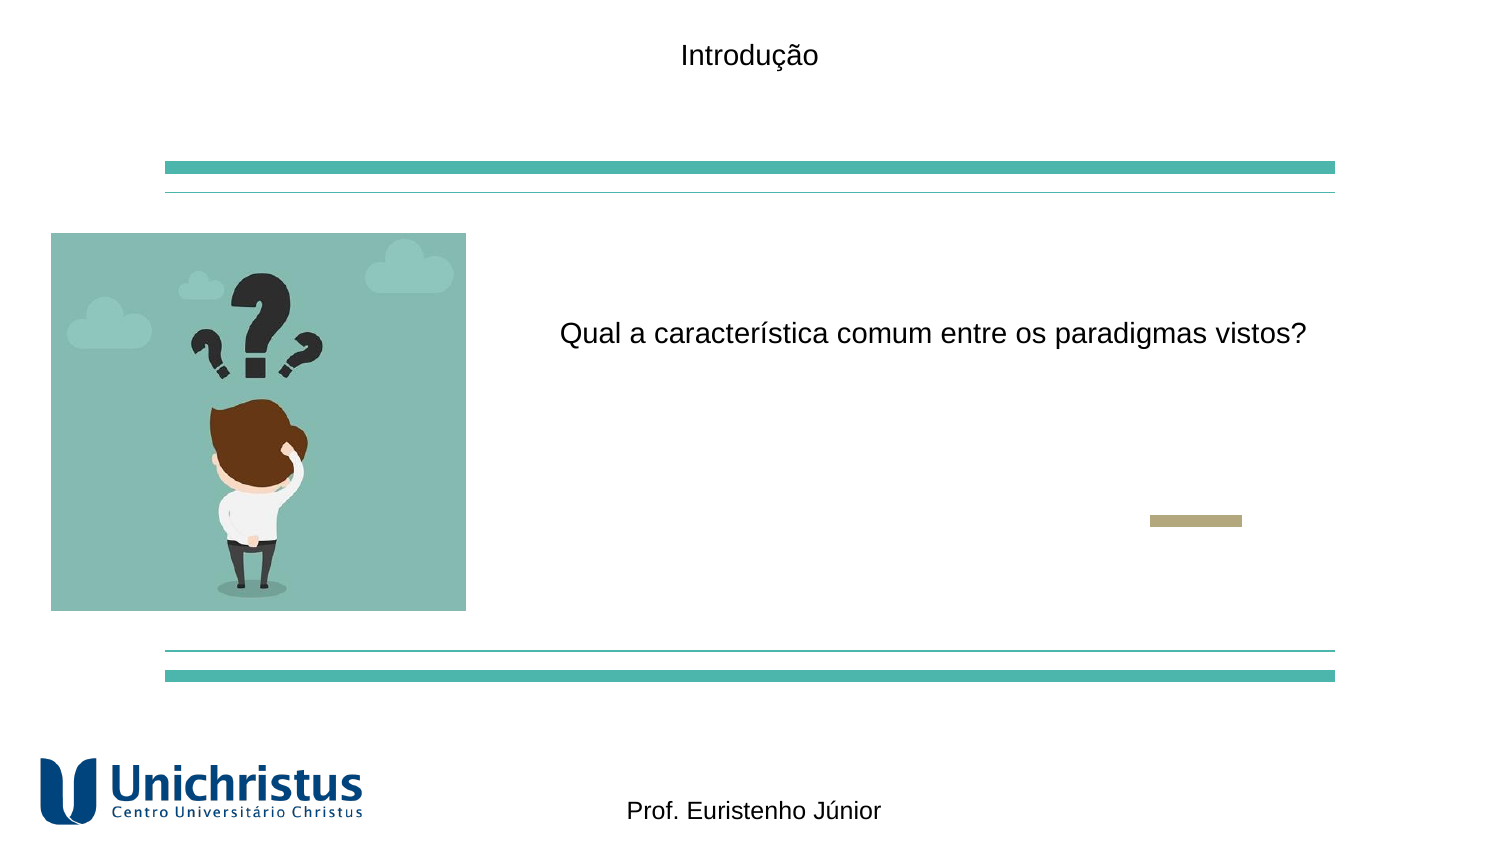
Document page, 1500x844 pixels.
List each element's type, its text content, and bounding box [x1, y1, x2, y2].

list Qual a característica comum entre os paradigmas vistos? [544, 152, 1449, 750]
picture [35, 754, 367, 827]
picture [51, 233, 466, 611]
title Introdução [51, 20, 1449, 137]
